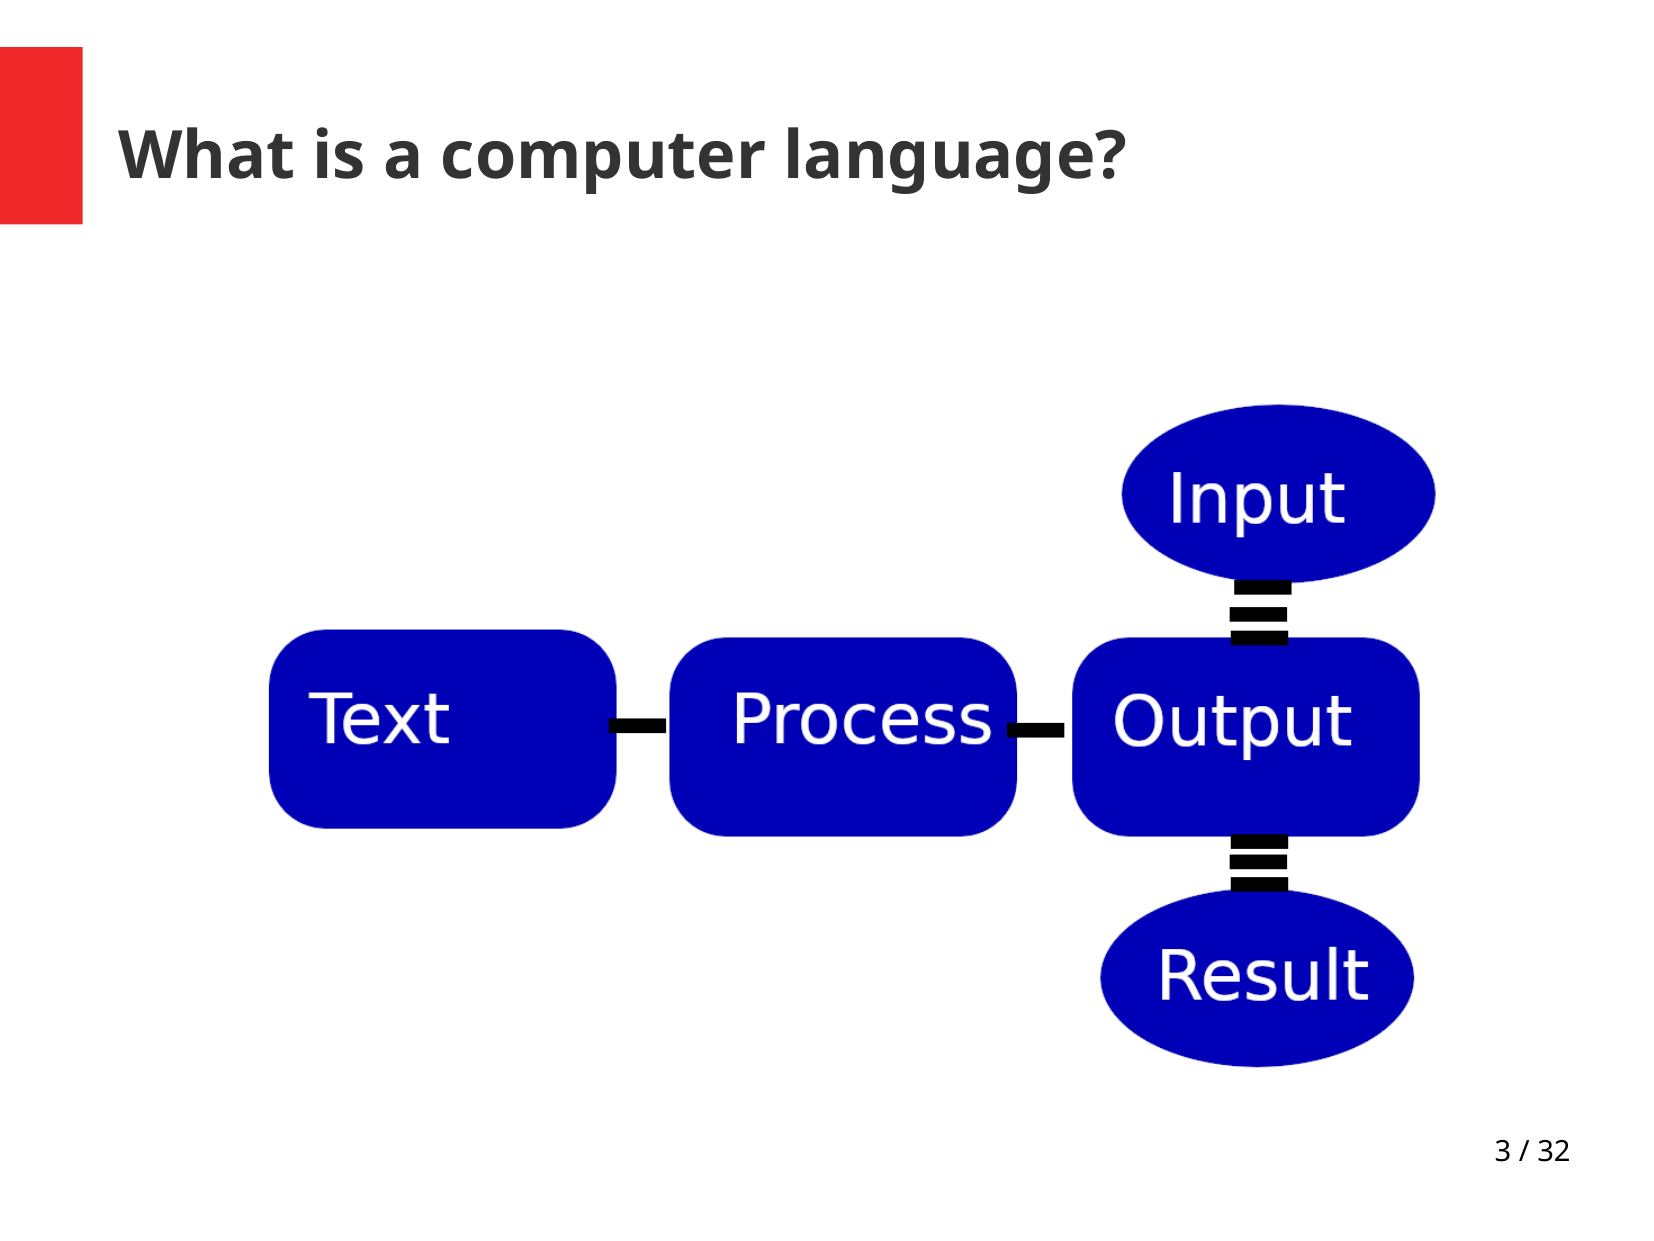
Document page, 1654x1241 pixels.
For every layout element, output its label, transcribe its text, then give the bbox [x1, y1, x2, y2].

title What is a computer language? [118, 49, 1571, 257]
picture [188, 354, 1466, 1074]
